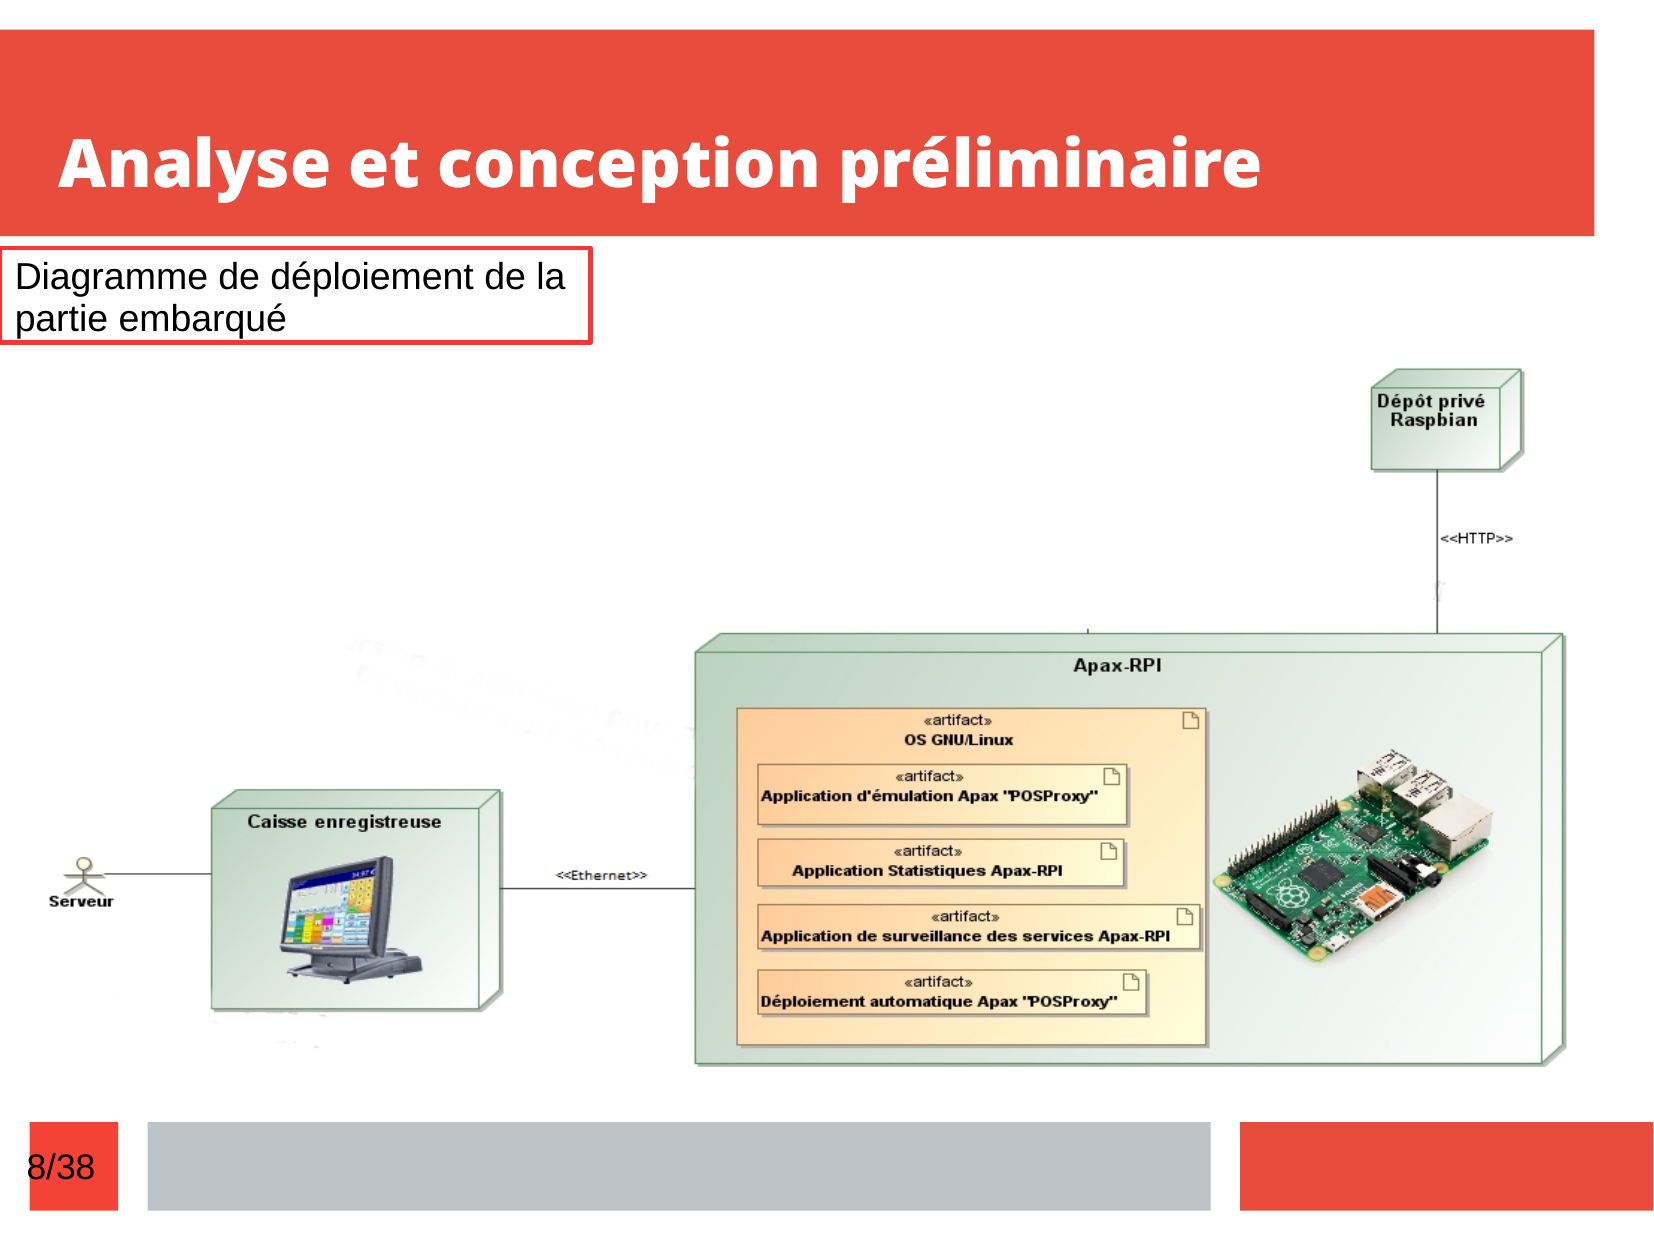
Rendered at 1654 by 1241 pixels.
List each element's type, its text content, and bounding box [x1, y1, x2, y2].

title Analyse et conception préliminaire [59, 59, 1595, 207]
text_box Diagramme de déploiement de la partie embarqué [2, 250, 588, 340]
text_box Diagramme de déploiement de la partie embarqué [0, 248, 615, 389]
text_box <numéro>/38 [11, 1139, 659, 1241]
picture [35, 330, 1583, 1075]
